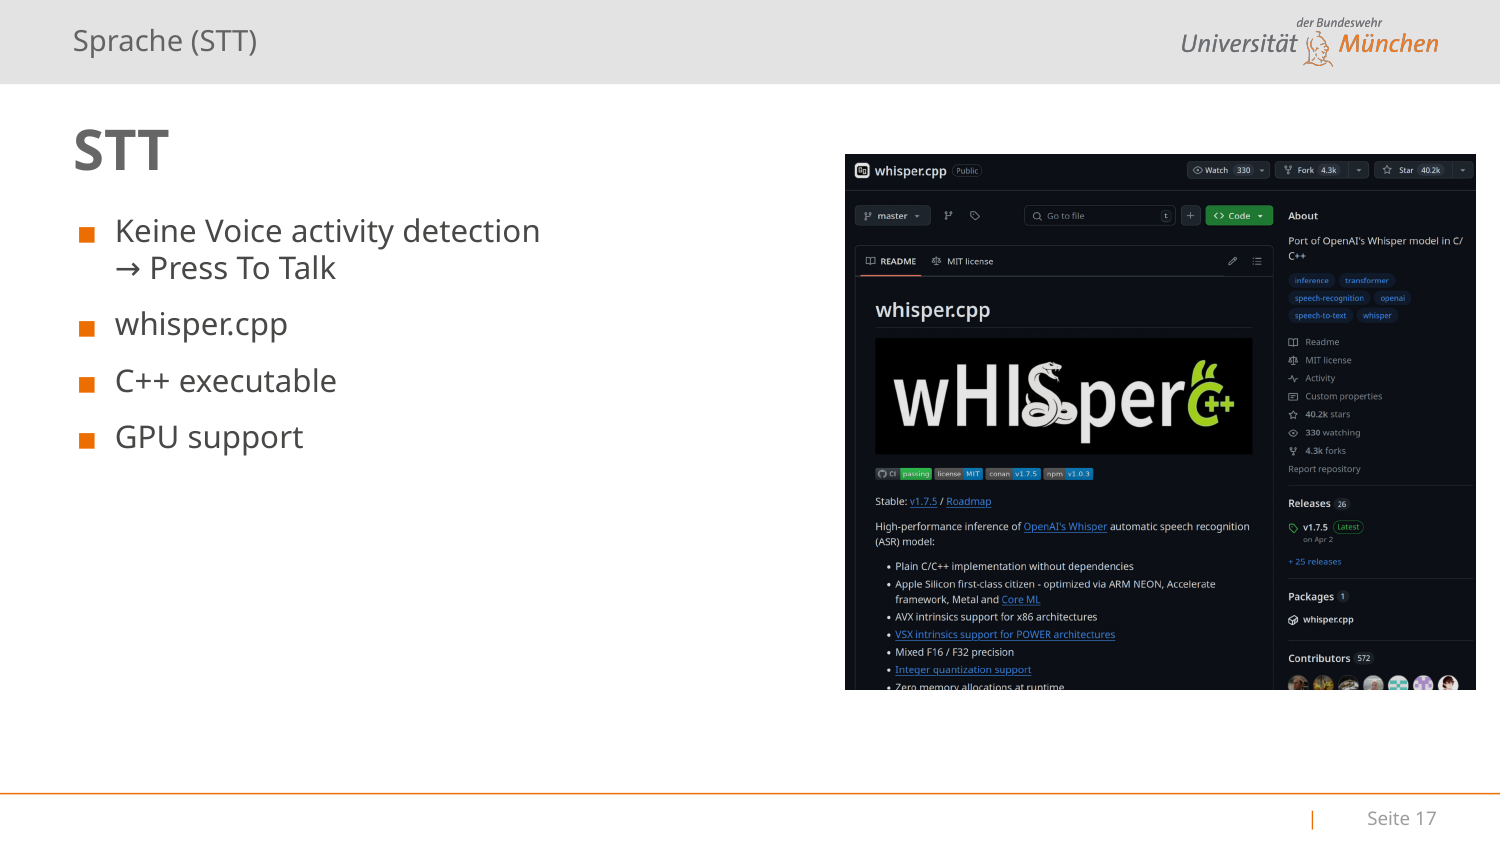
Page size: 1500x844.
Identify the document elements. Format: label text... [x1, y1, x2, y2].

list STT [62, 108, 1230, 190]
picture [1182, 17, 1438, 67]
picture [845, 154, 1476, 690]
title Sprache (STT) [72, 26, 1092, 71]
list Keine Voice activity detection → Press To Talk whisper.cpp C++ executable GPU support [62, 205, 1036, 735]
